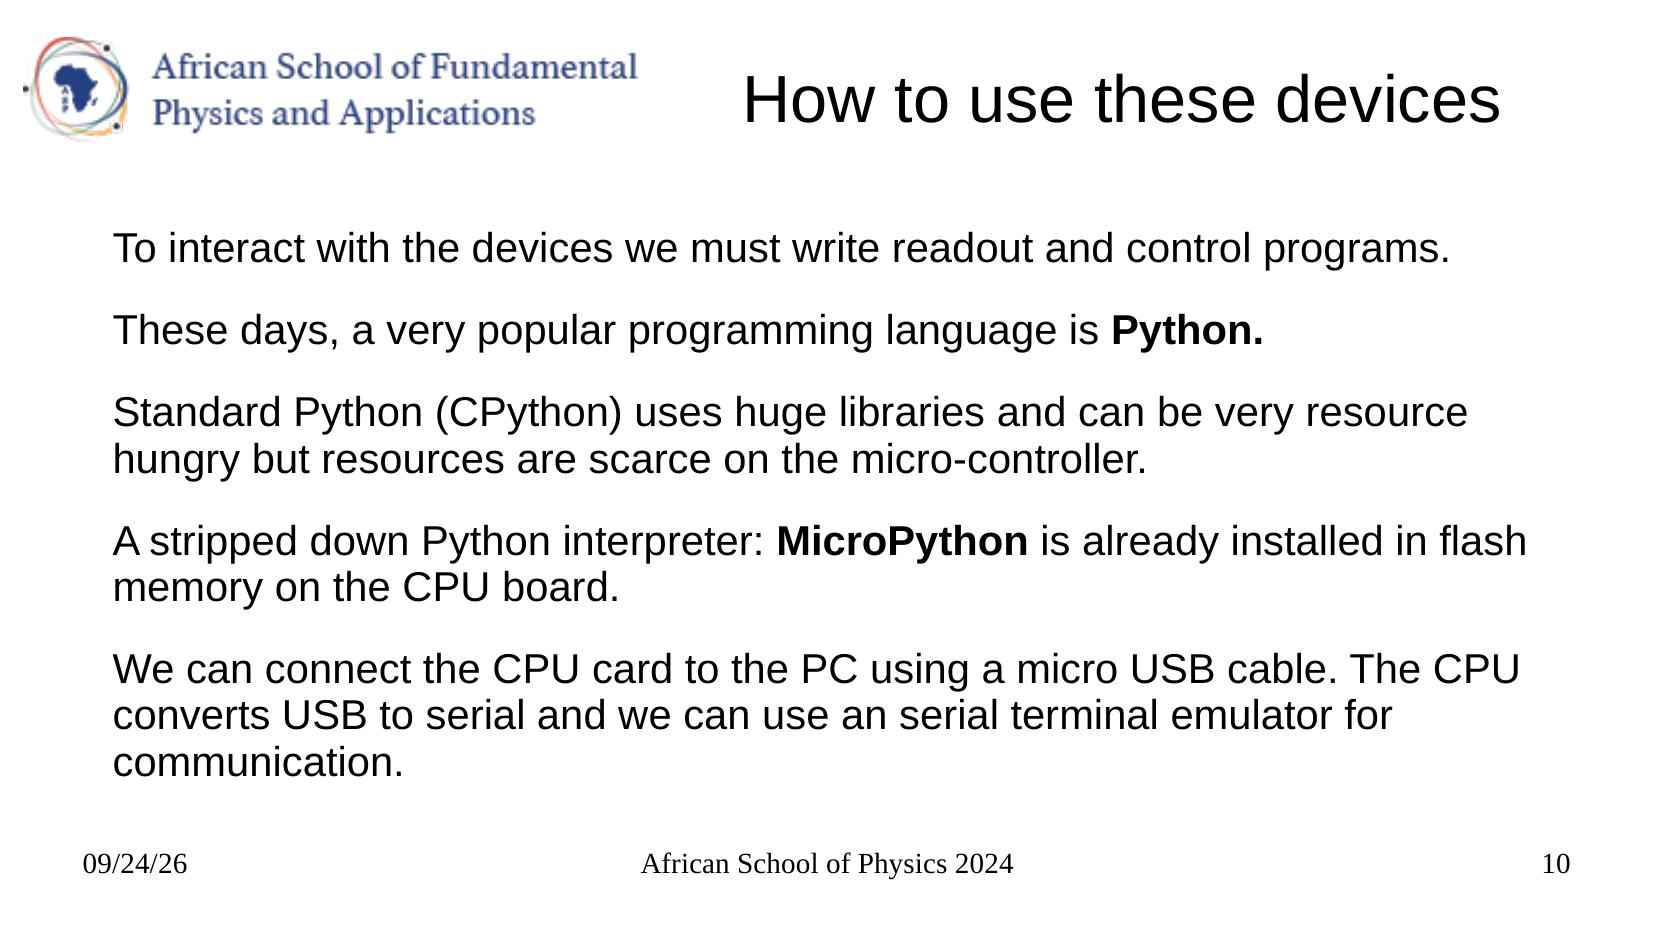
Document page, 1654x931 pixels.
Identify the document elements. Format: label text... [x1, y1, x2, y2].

list To interact with the devices we must write readout and control programs. These days, a very popular programming language is Python. Standard Python (CPython) uses huge libraries and can be very resource hungry but resources are scarce on the micro-controller. A stripped down Python interpreter: MicroPython is already installed in flash memory on the CPU board. We can connect the CPU card to the PC using a micro USB cable. The CPU converts USB to serial and we can use an serial terminal emulator for communication. [112, 225, 1601, 788]
picture [23, 37, 635, 142]
title How to use these devices [635, 21, 1610, 177]
